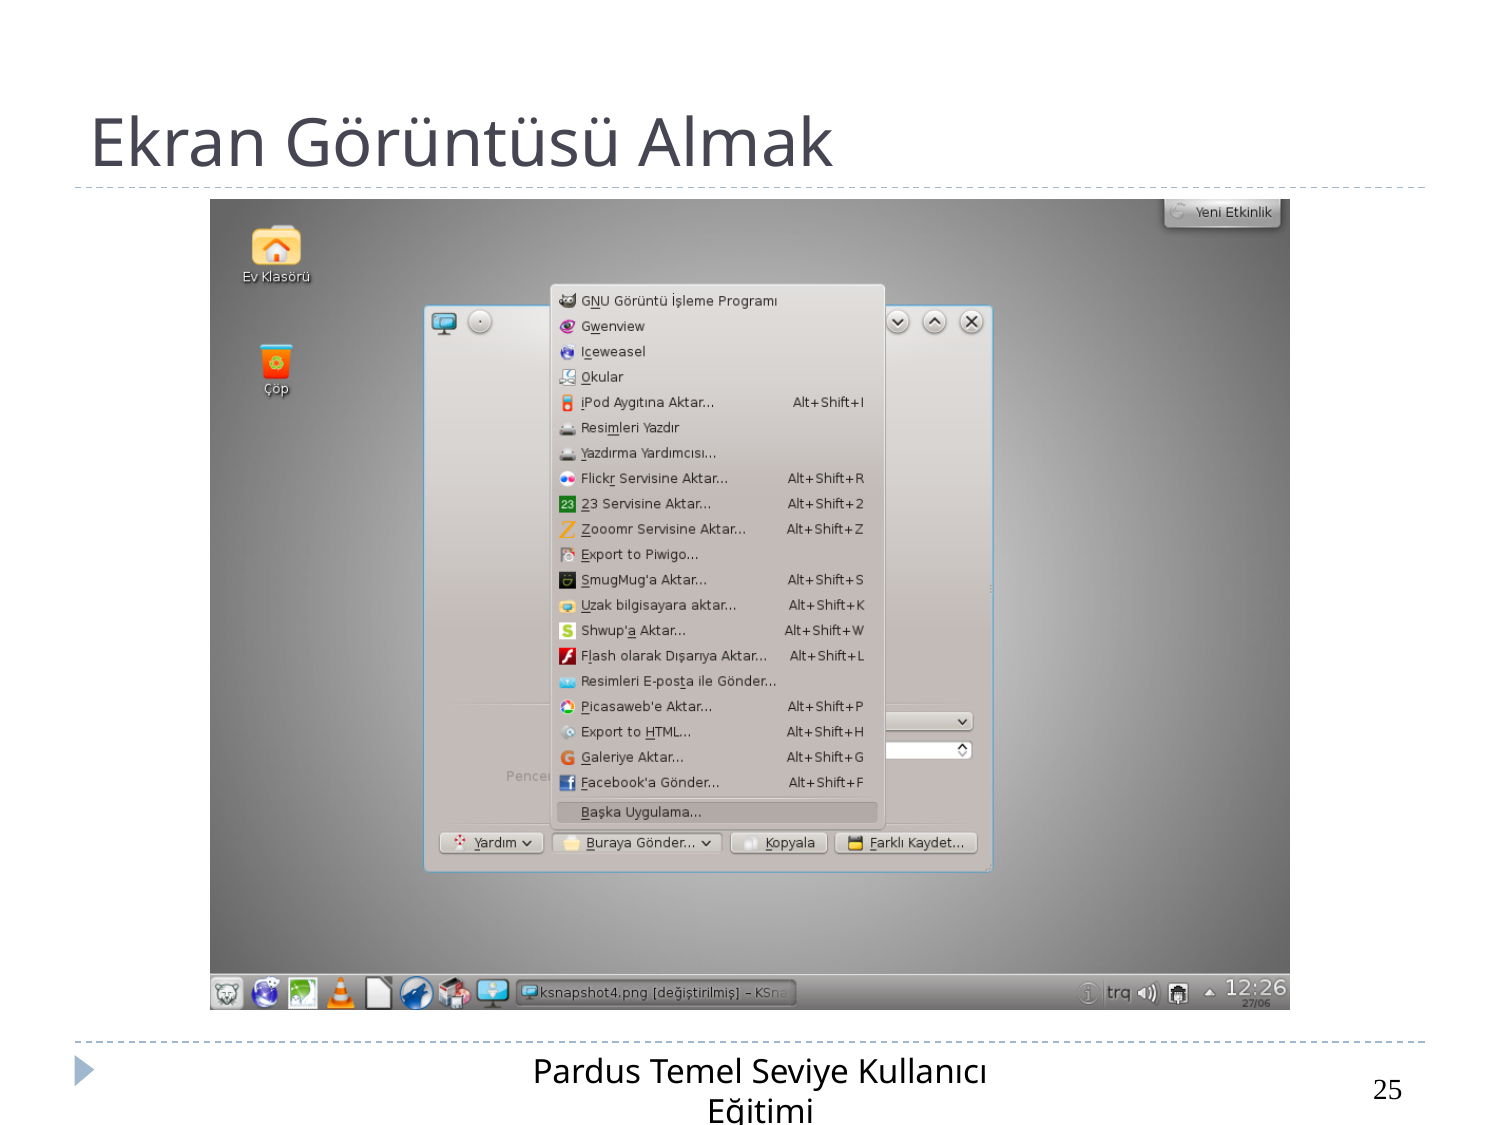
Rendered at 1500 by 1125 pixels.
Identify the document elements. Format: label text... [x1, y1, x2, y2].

picture [210, 199, 1290, 1010]
title Ekran Görüntüsü Almak [75, 24, 1425, 188]
